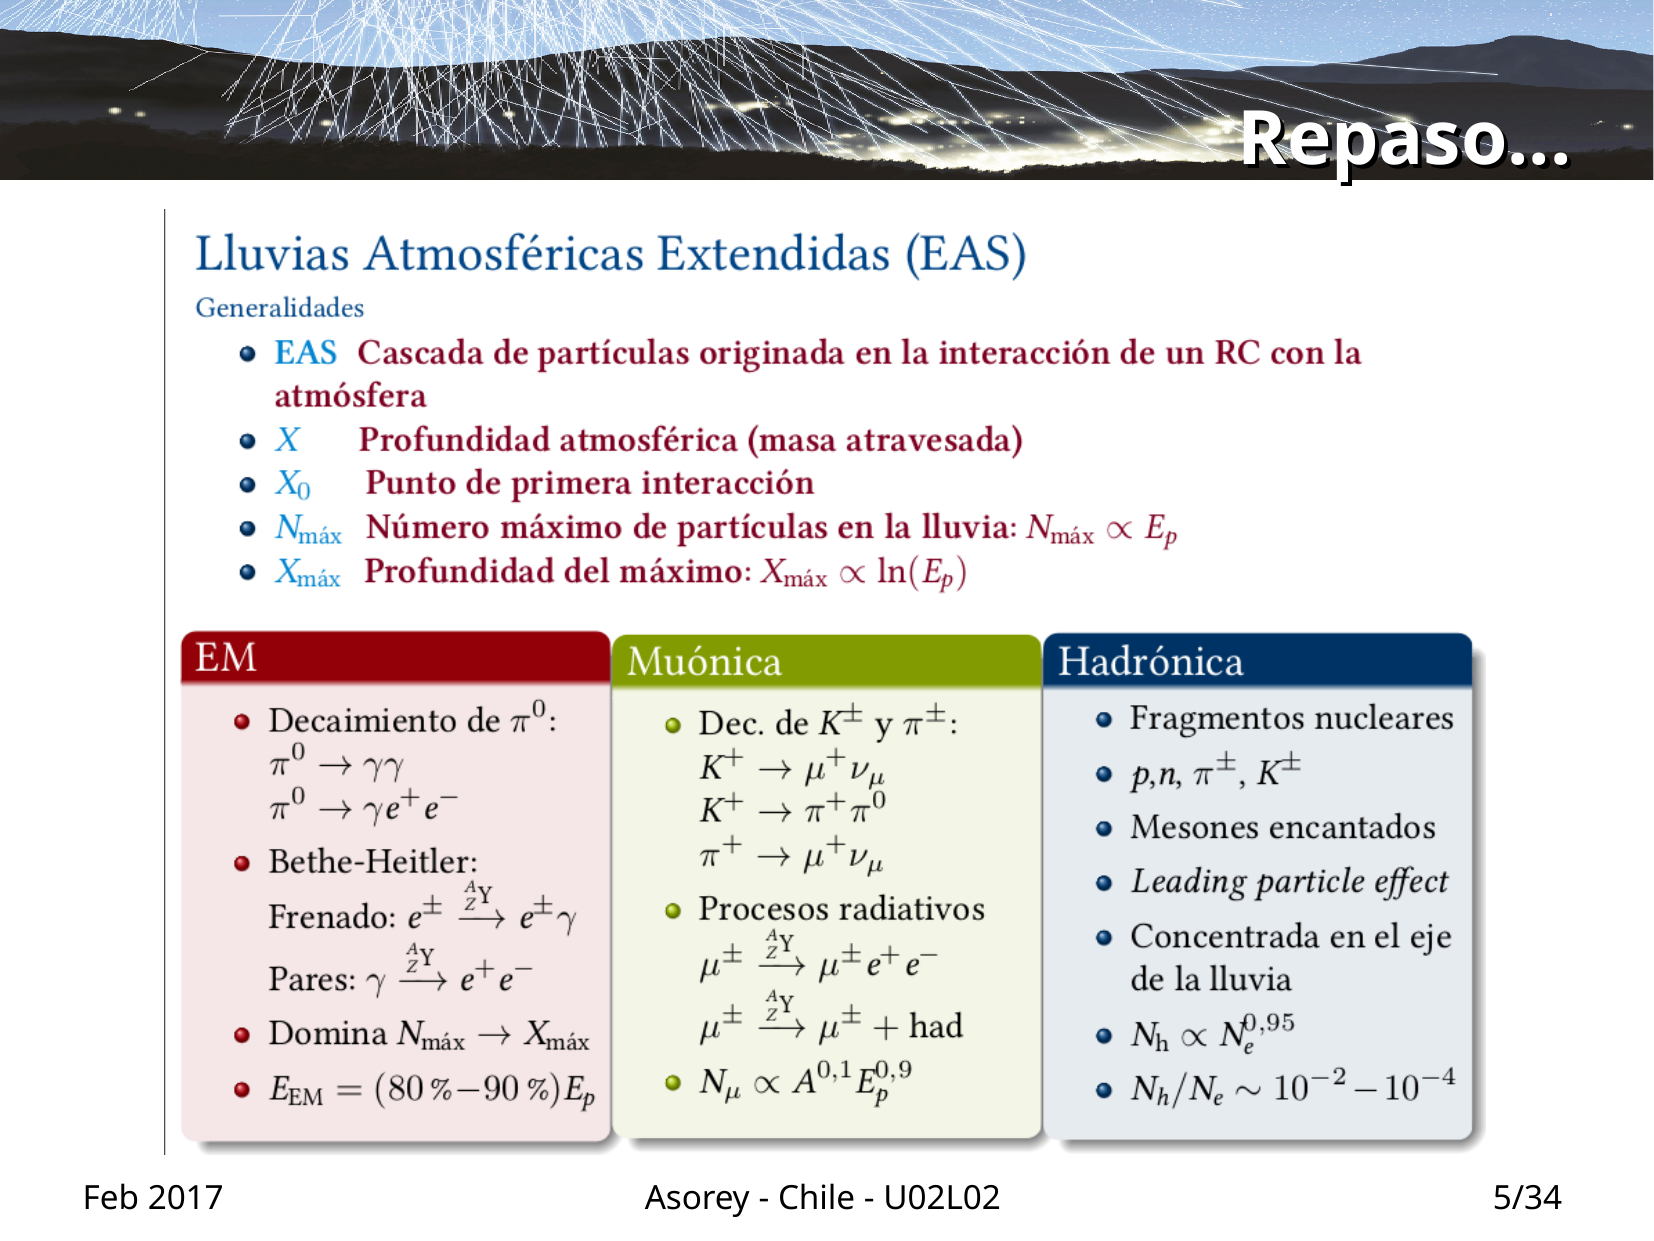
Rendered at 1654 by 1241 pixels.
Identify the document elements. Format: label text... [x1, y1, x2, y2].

picture [0, 0, 1654, 180]
picture [164, 223, 1486, 1156]
title Repaso... [86, 49, 1573, 223]
